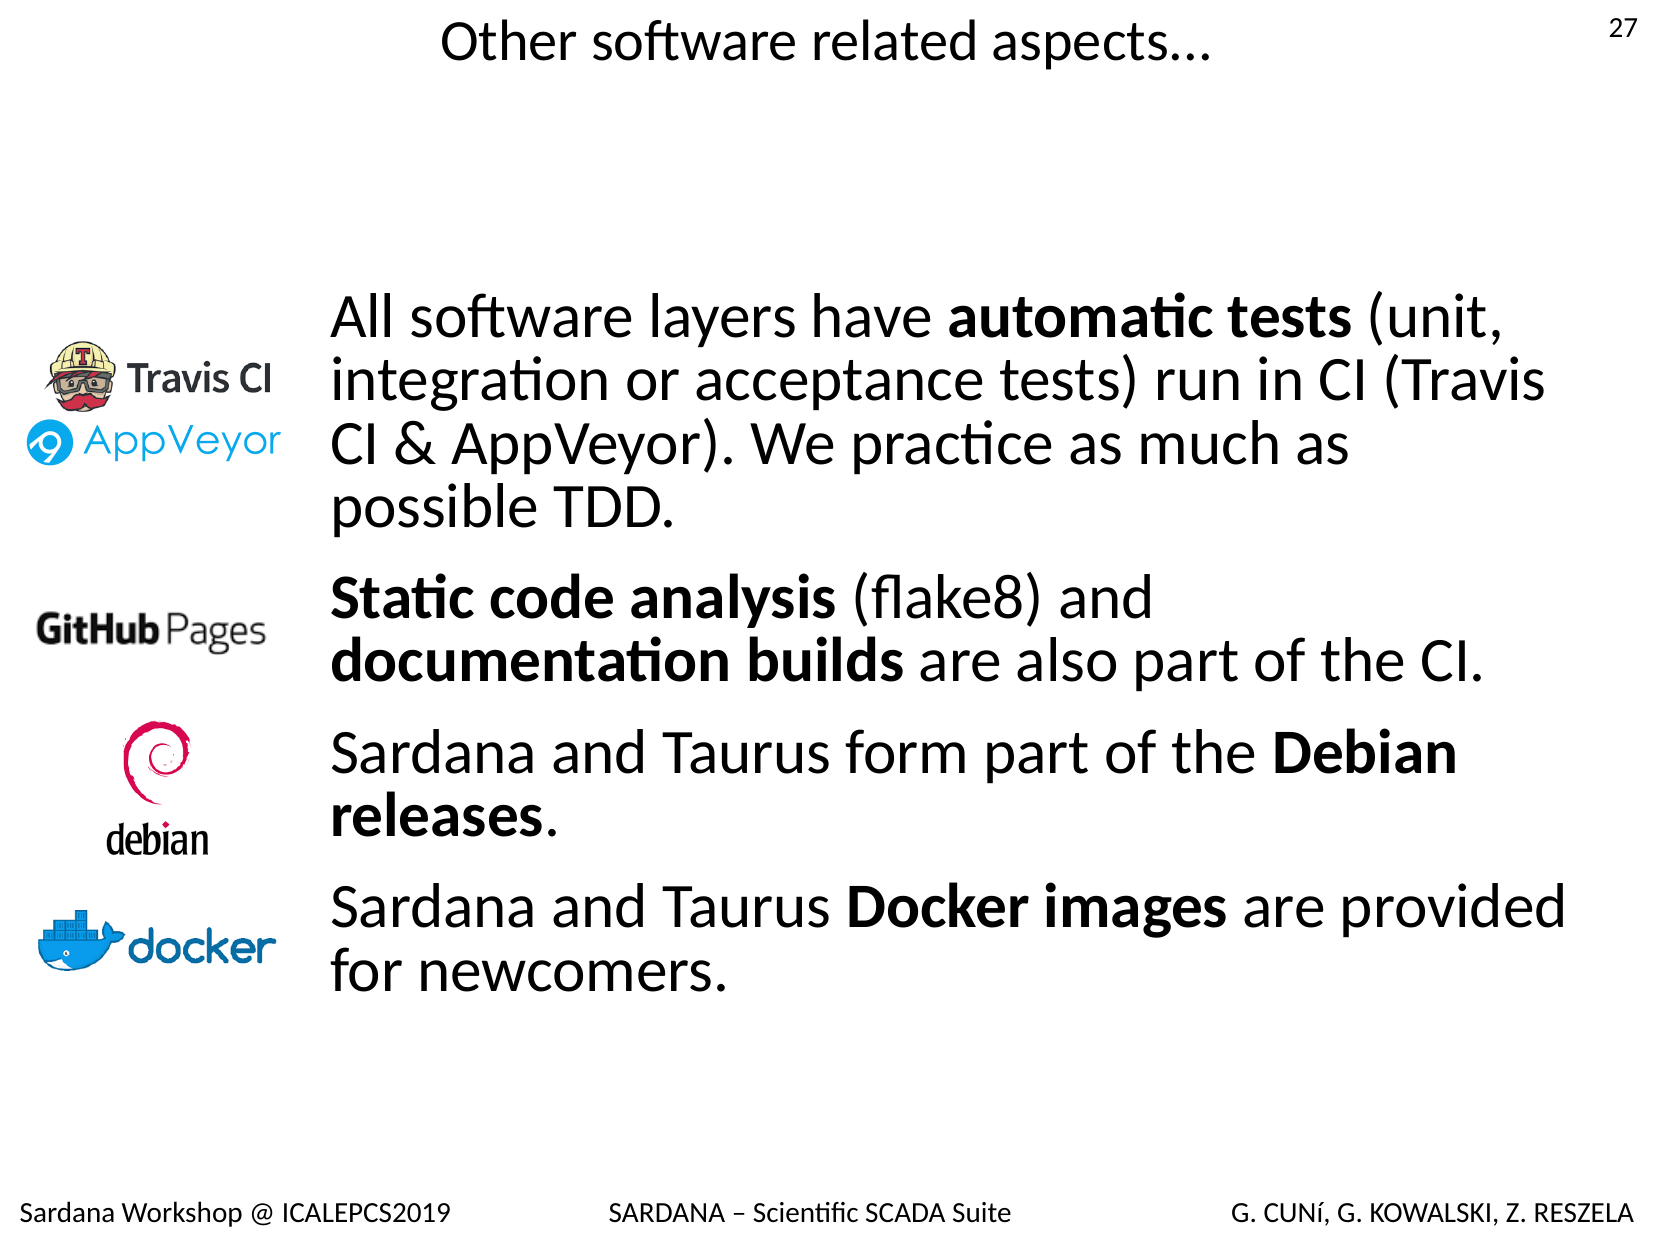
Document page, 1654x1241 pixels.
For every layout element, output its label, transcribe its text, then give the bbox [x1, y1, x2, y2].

title Other software related aspects... [82, 2, 1571, 91]
picture [29, 903, 285, 975]
picture [25, 317, 289, 467]
picture [29, 594, 285, 655]
picture [106, 719, 209, 855]
list All software layers have automatic tests (unit, integration or acceptance tests) run in CI (Travis CI & AppVeyor). We practice as much as possible TDD. Static code analysis (flake8) and documentation builds are also part of the CI. Sardana and Taurus form part of the Debian releases. Sardana and Taurus Docker images are provided for newcomers. [330, 290, 1571, 1010]
